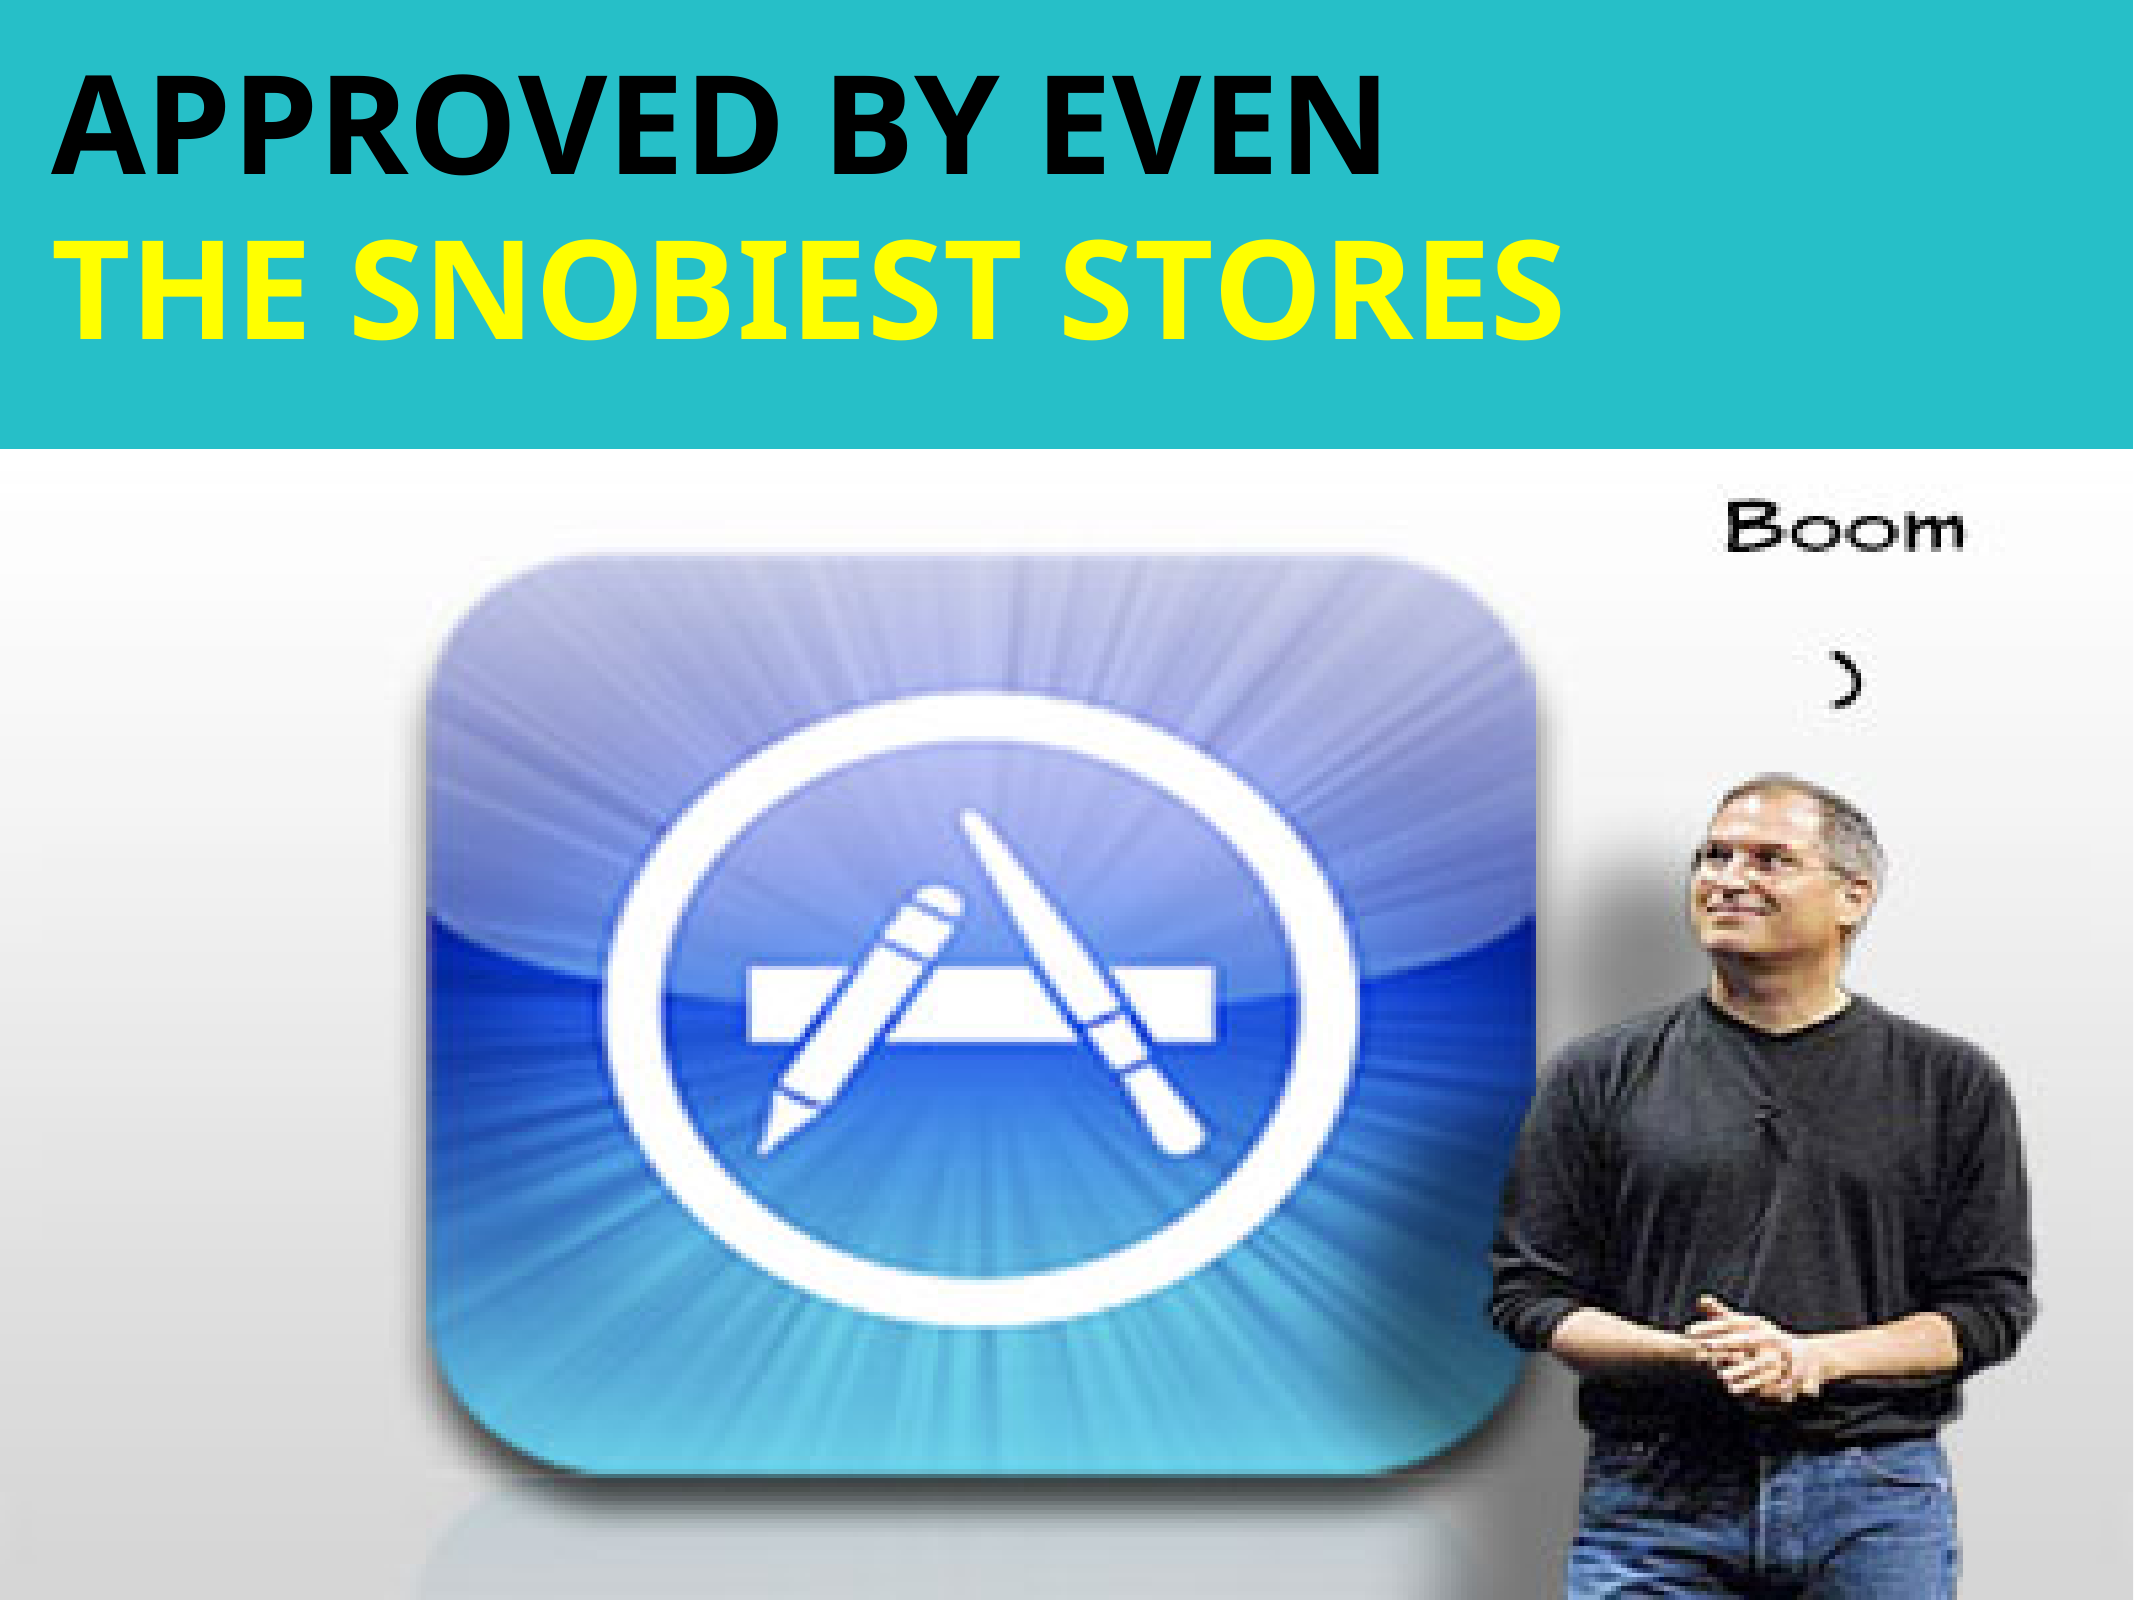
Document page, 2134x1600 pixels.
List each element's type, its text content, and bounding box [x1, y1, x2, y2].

picture [0, 449, 2134, 1600]
text_box APPROVED BY EVEN THE SNOBIEST STORES [41, 37, 2134, 449]
